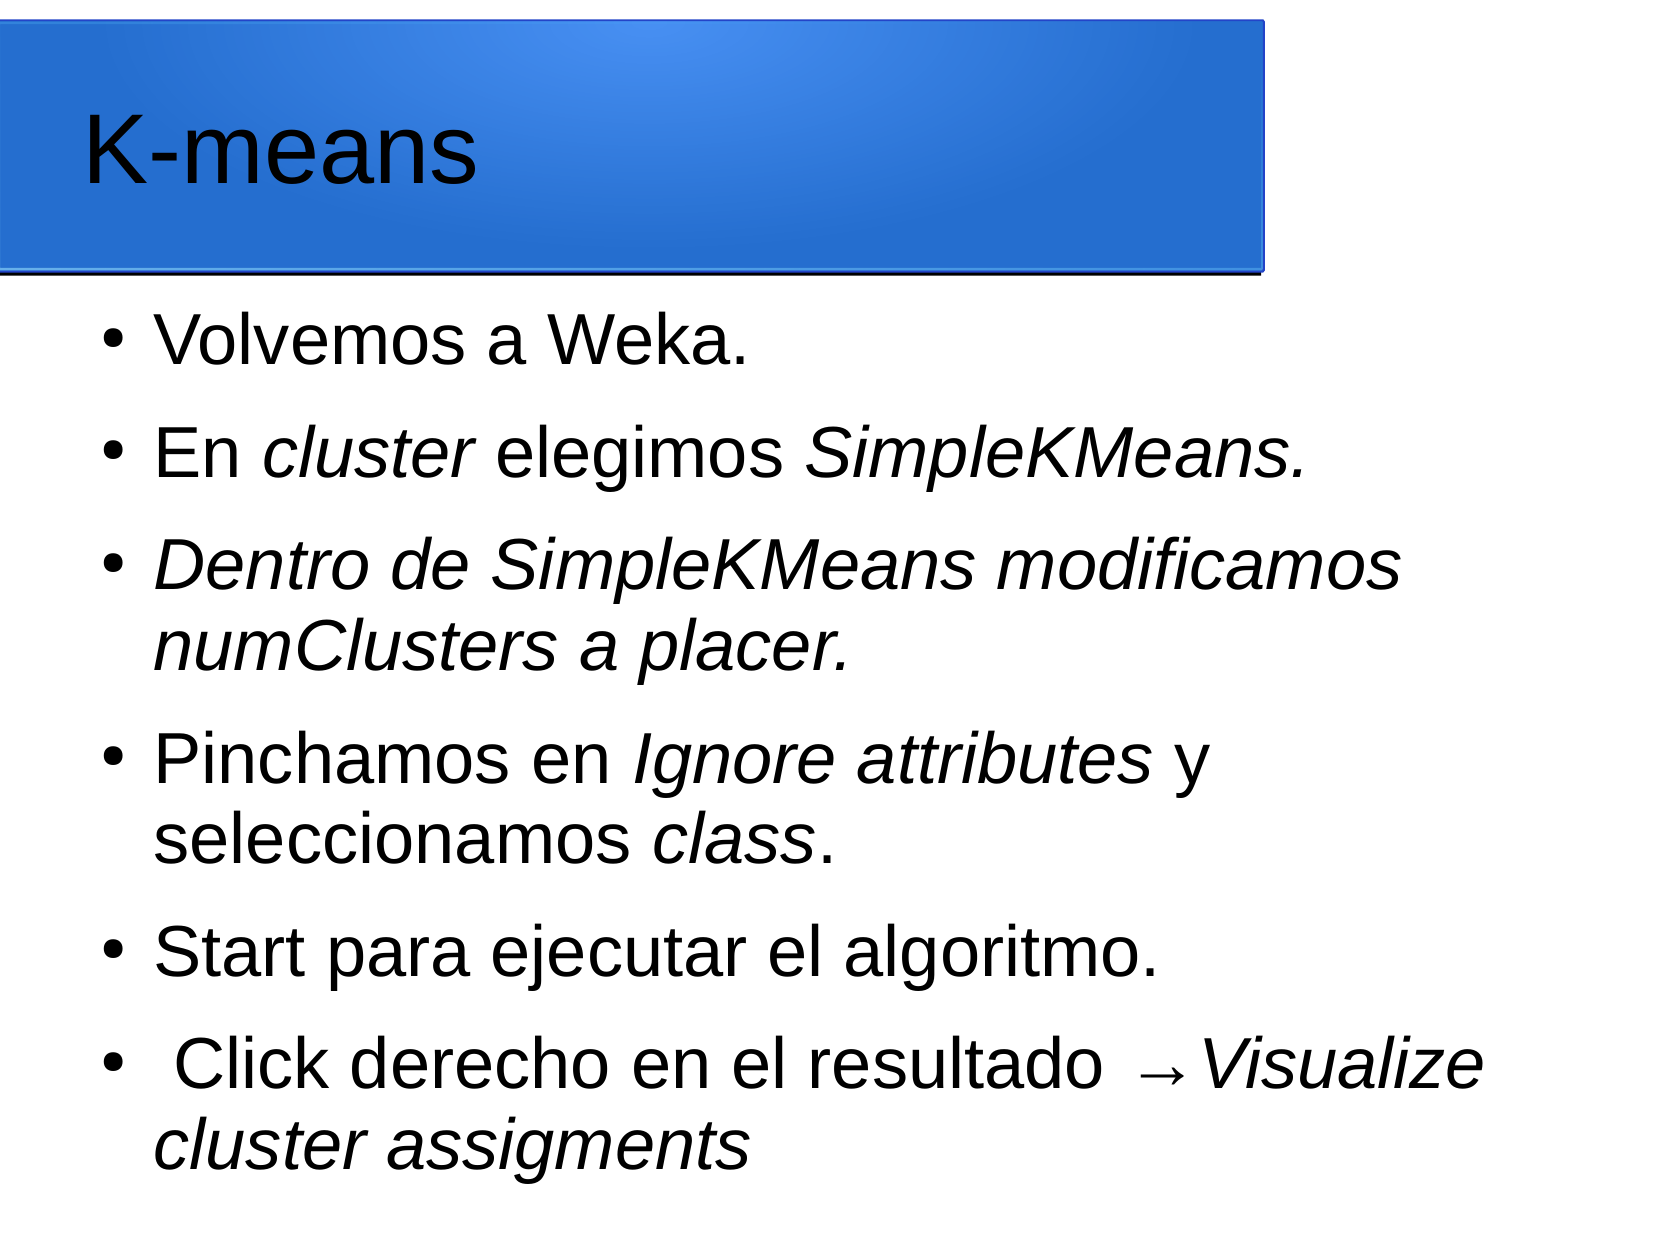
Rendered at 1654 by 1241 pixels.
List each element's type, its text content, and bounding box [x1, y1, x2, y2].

list Volvemos a Weka. En cluster elegimos SimpleKMeans. Dentro de SimpleKMeans modificamos numClusters a placer. Pinchamos en Ignore attributes y seleccionamos class. Start para ejecutar el algoritmo. Click derecho en el resultado →Visualize cluster assigments [82, 299, 1571, 1019]
title K-means [82, 47, 1235, 252]
